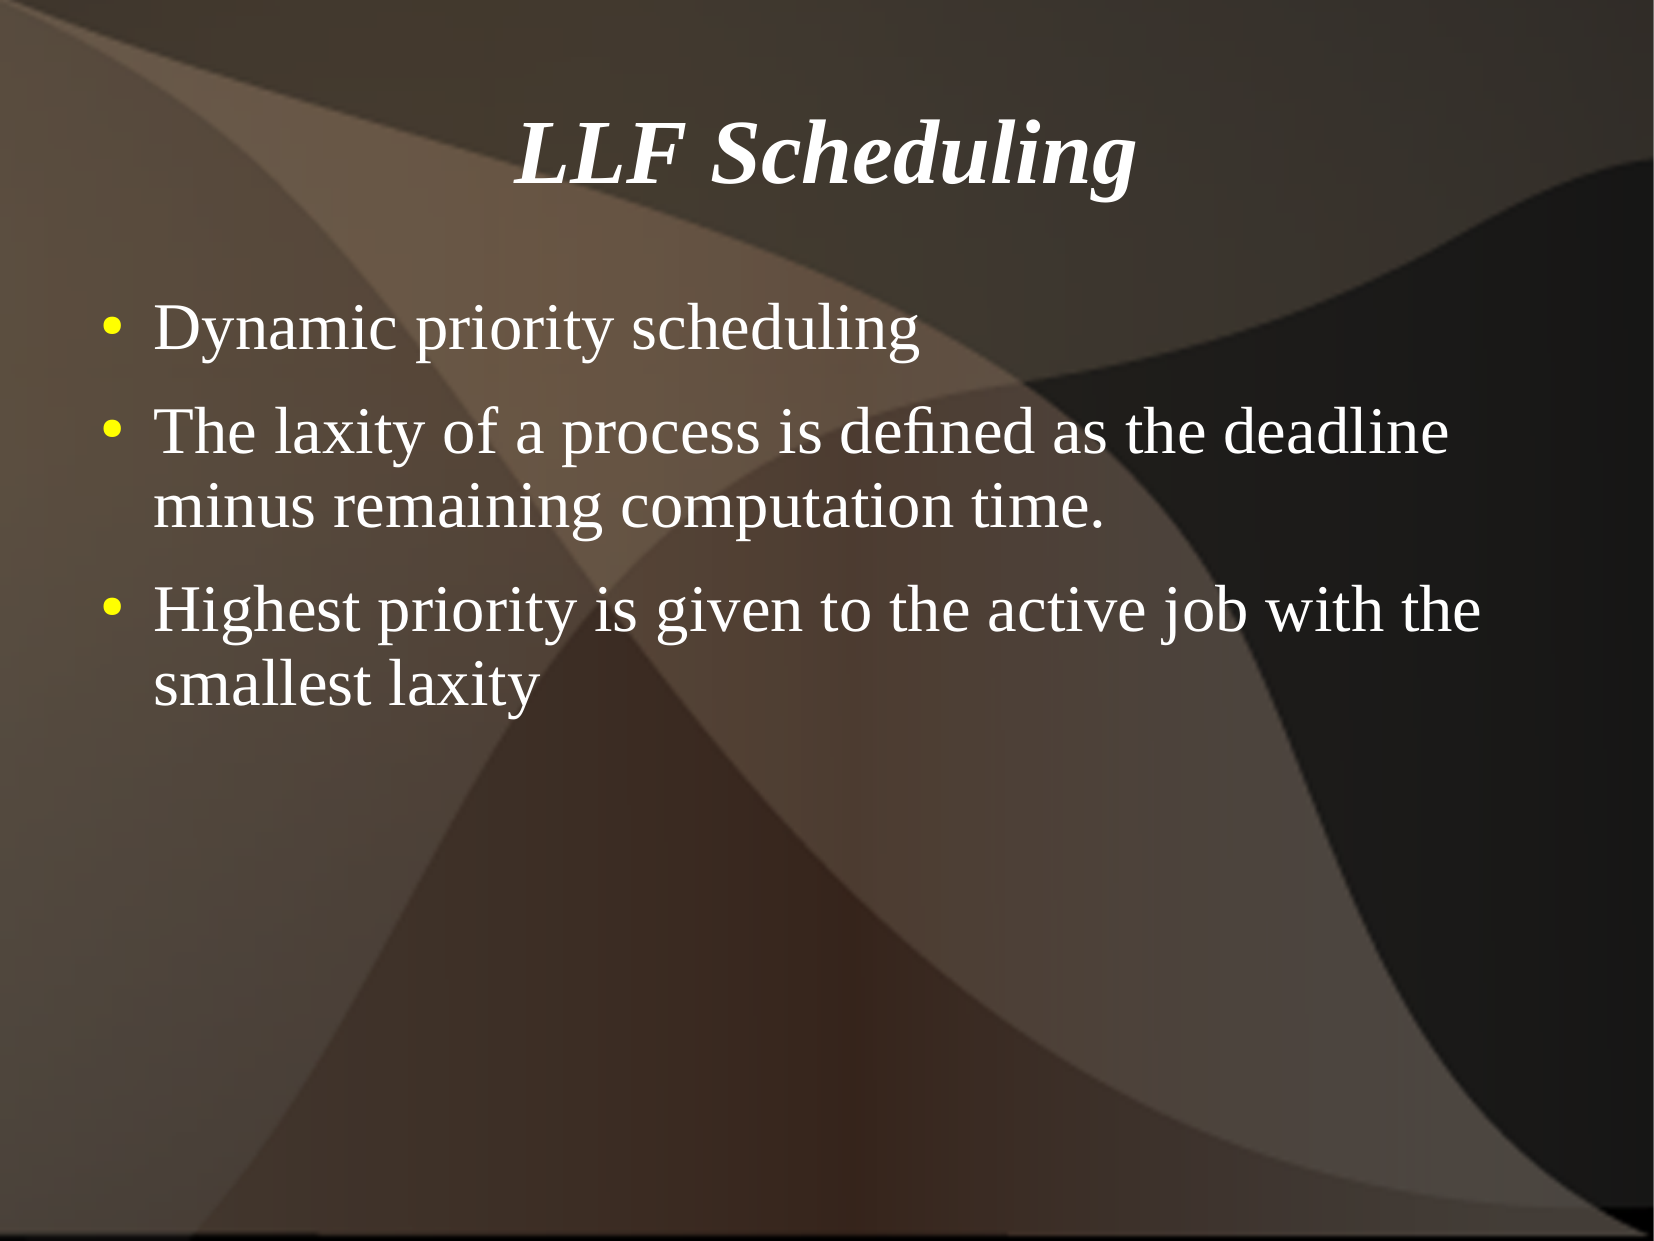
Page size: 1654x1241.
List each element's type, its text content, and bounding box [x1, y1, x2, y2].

title LLF Scheduling [82, 49, 1571, 257]
picture [0, 0, 1654, 1241]
list Dynamic priority scheduling The laxity of a process is deﬁned as the deadline minus remaining computation time. Highest priority is given to the active job with the smallest laxity [82, 290, 1571, 1094]
